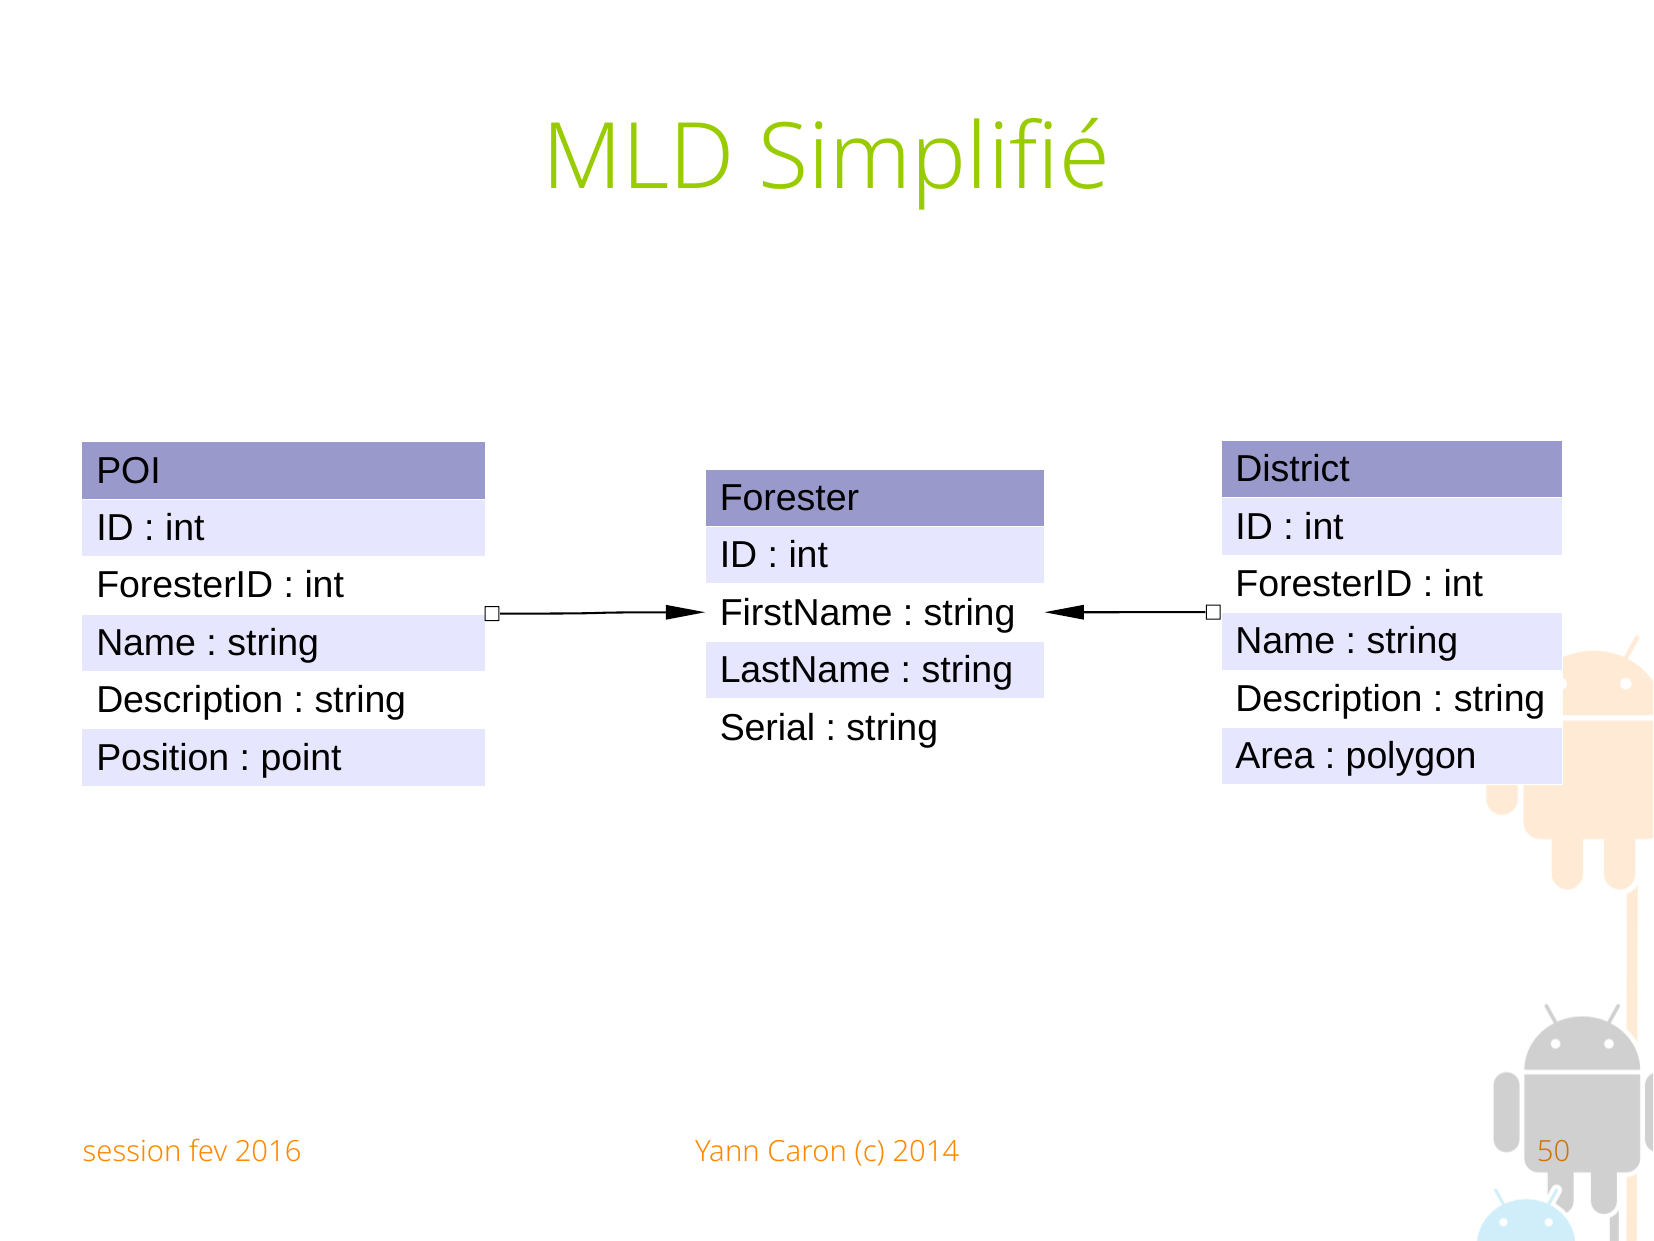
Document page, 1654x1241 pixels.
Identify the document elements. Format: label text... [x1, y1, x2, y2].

table_header District [1222, 441, 1562, 497]
picture [1207, 606, 1219, 618]
table_cell LastName : string [706, 642, 1044, 698]
table_header POI [82, 442, 485, 499]
table_cell Description : string [82, 672, 485, 728]
table_cell ID : int [1222, 498, 1562, 555]
table_header Forester [706, 470, 1044, 526]
table_cell ID : int [82, 500, 485, 556]
table_cell Area : polygon [1222, 728, 1562, 784]
table_cell ID : int [706, 527, 1044, 583]
table_cell Position : point [82, 729, 485, 786]
picture [240, 423, 1654, 1241]
table_cell Name : string [82, 615, 485, 671]
table_cell FirstName : string [706, 584, 1044, 641]
table_cell ForesterID : int [1222, 556, 1562, 612]
picture [486, 608, 498, 620]
table_cell Description : string [1222, 671, 1562, 727]
title MLD Simplifié [82, 49, 1571, 257]
table_cell ForesterID : int [82, 557, 485, 614]
table_cell Name : string [1222, 613, 1562, 670]
table_cell Serial : string [706, 699, 1044, 756]
